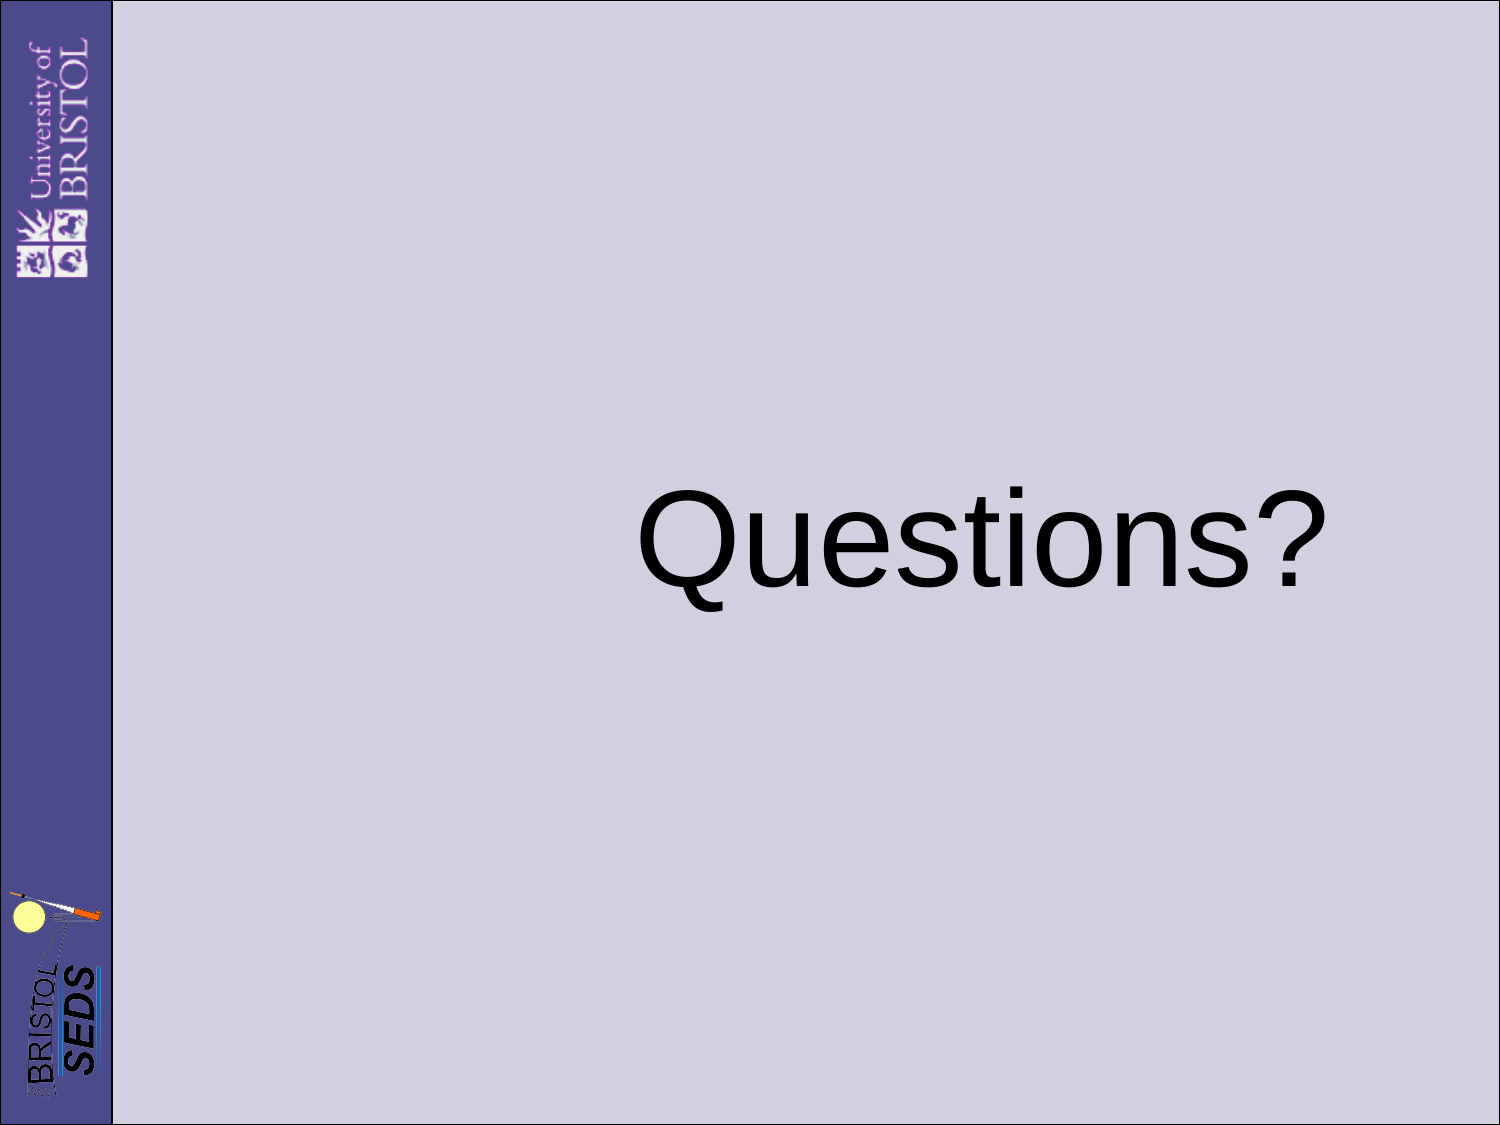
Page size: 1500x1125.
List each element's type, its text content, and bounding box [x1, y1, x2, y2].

text_box Questions? [654, 500, 721, 577]
text_box Questions? [619, 441, 975, 597]
picture [5, 888, 103, 1099]
picture [0, 0, 113, 315]
